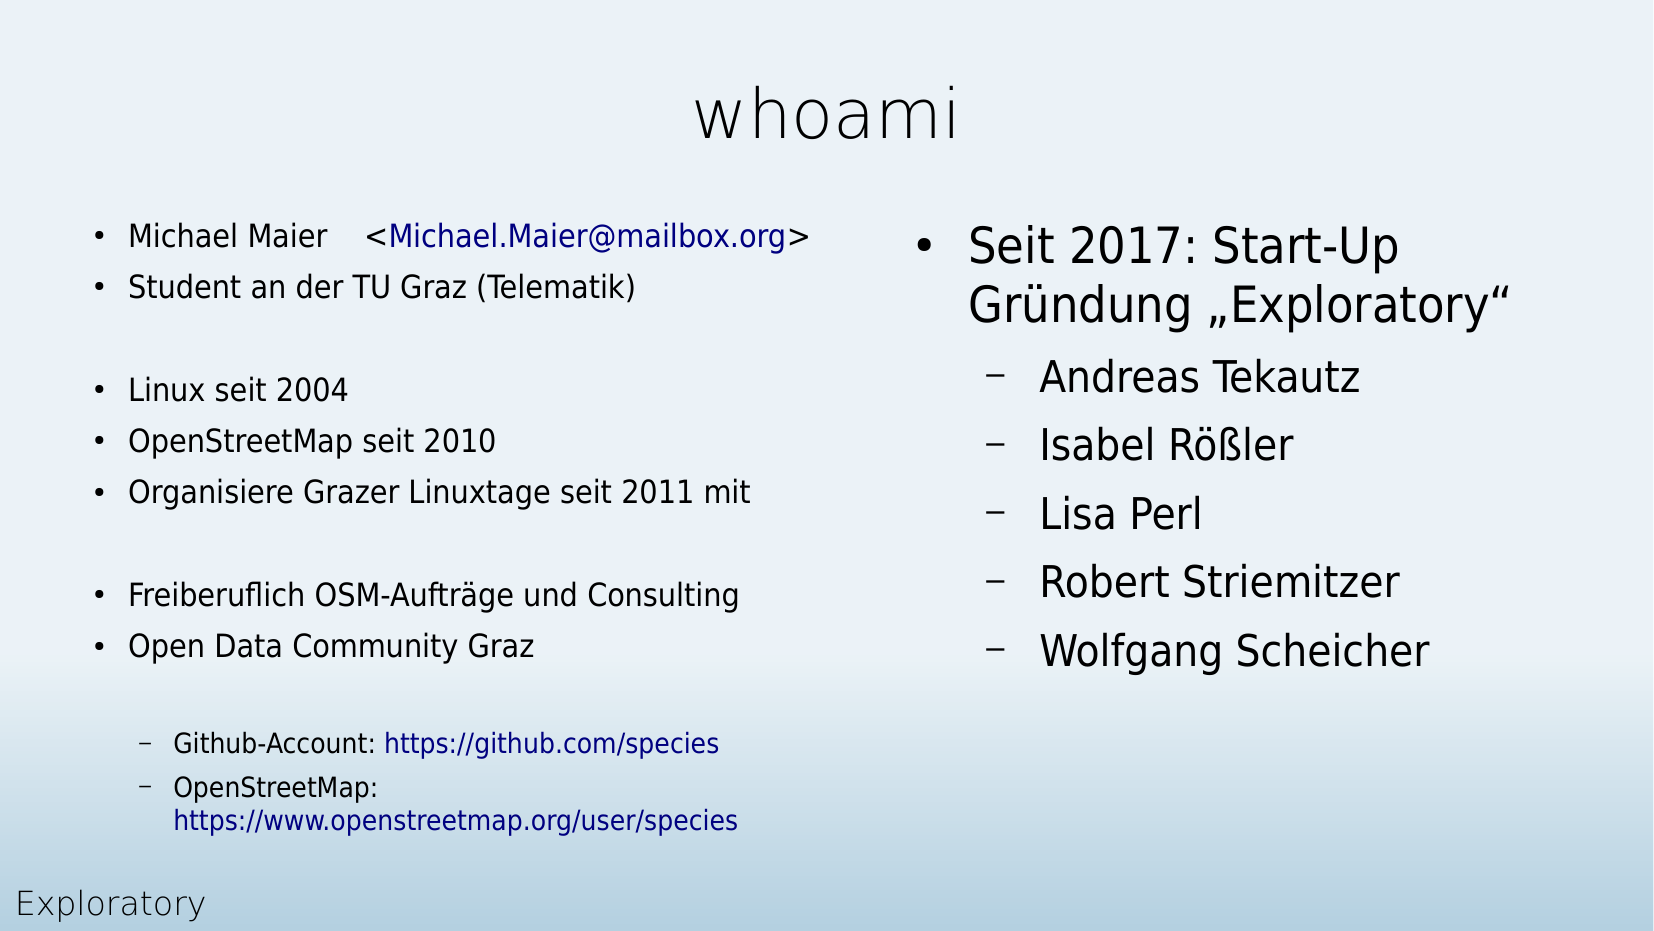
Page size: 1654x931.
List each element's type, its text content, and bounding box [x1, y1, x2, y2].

title whoami [82, 37, 1571, 193]
list Seit 2017: Start-Up Gründung „Exploratory“ Andreas Tekautz Isabel Rößler Lisa Perl Robert Striemitzer Wolfgang Scheicher [910, 217, 1636, 839]
list Michael Maier <Michael.Maier@mailbox.org> Student an der TU Graz (Telematik) Linux seit 2004 OpenStreetMap seit 2010 Organisiere Grazer Linuxtage seit 2011 mit Freiberuflich OSM-Aufträge und Consulting Open Data Community Graz Github-Account: https://github.com/species OpenStreetMap: https://www.openstreetmap.org/user/species [82, 217, 910, 839]
